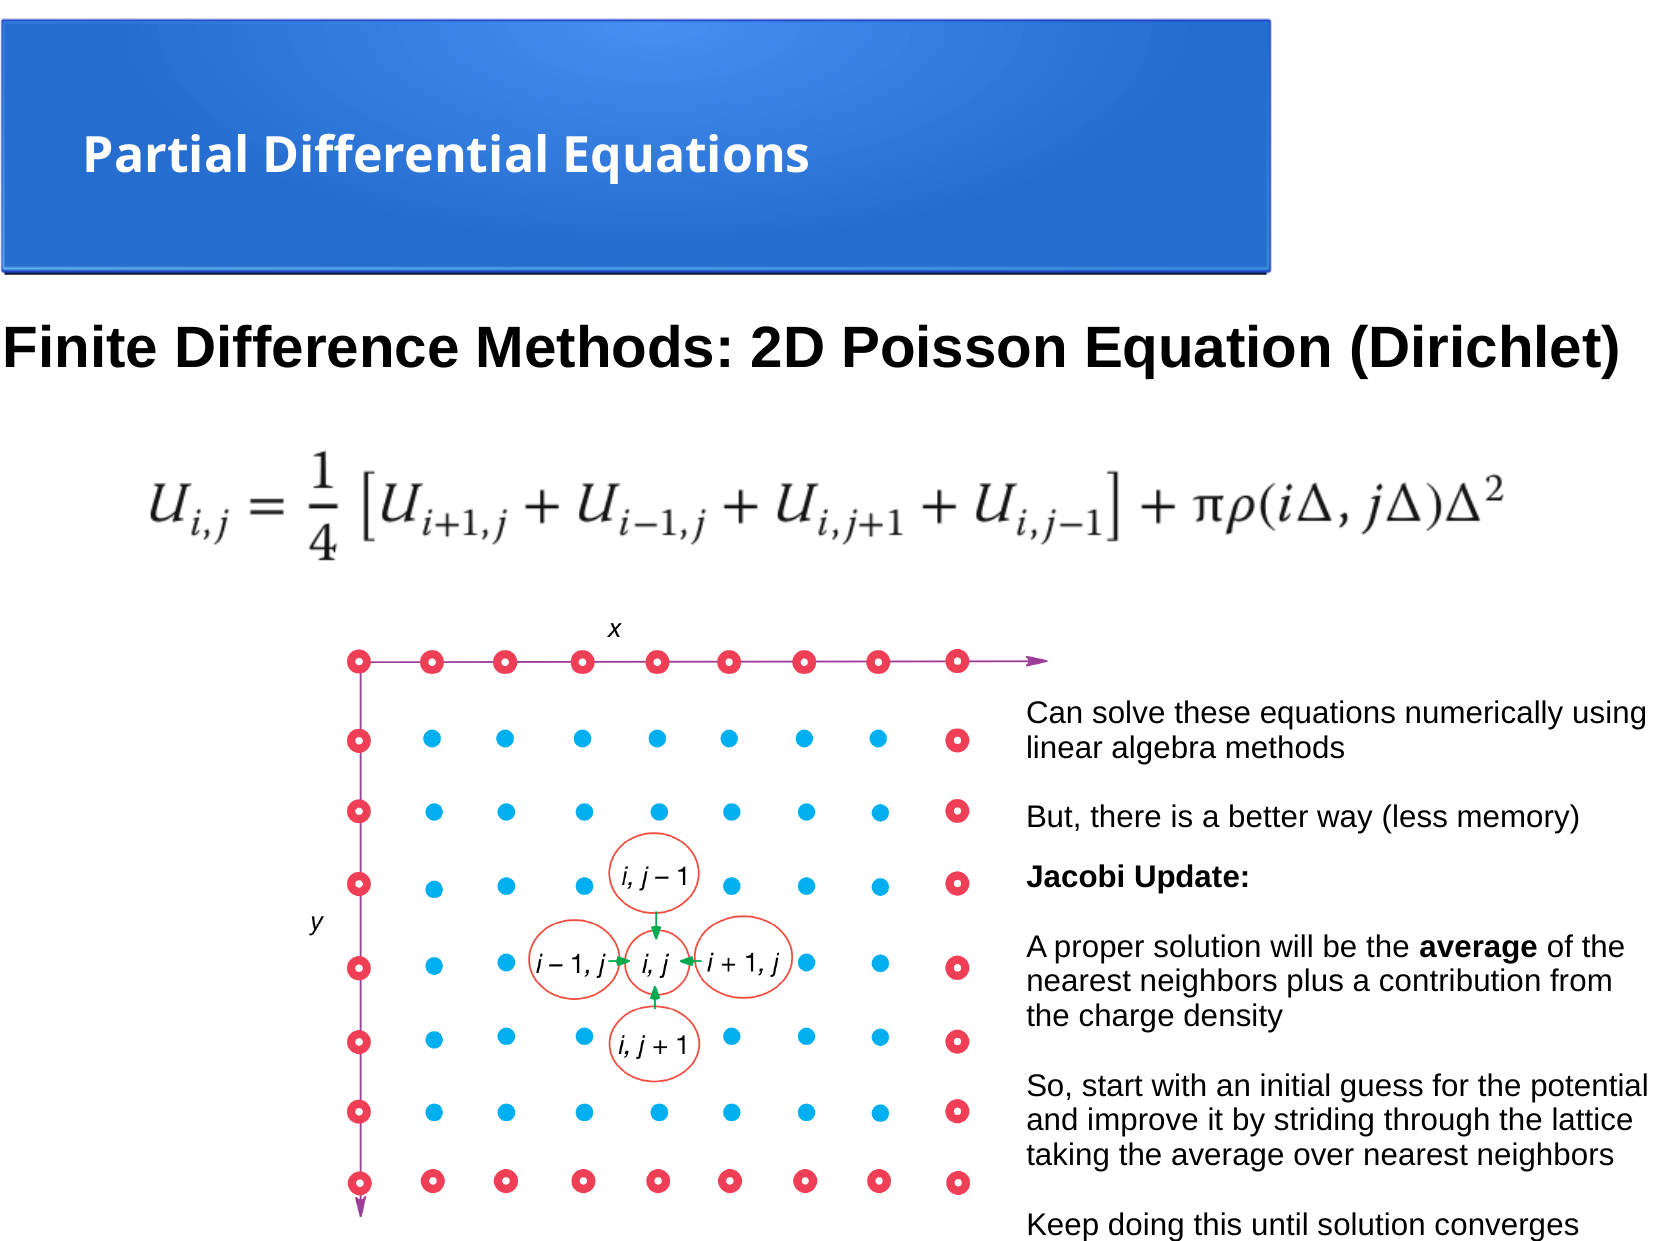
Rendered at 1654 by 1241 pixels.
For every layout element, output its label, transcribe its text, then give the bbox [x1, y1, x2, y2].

text_box Finite Difference Methods: 2D Poisson Equation (Dirichlet) [0, 301, 1187, 736]
text_box Can solve these equations numerically using linear algebra methods But, there is a better way (less memory) [1011, 688, 1654, 842]
picture [286, 616, 1064, 1234]
text_box Partial Differential Equations [82, 49, 1570, 256]
picture [0, 17, 1275, 281]
text_box Jacobi Update: A proper solution will be the average of the nearest neighbors plus a contribution from the charge density So, start with an initial guess for the potential and improve it by striding through the lattice taking the average over nearest neighbors Keep doing this until solution converges [1011, 852, 1654, 1241]
picture [137, 438, 1524, 576]
